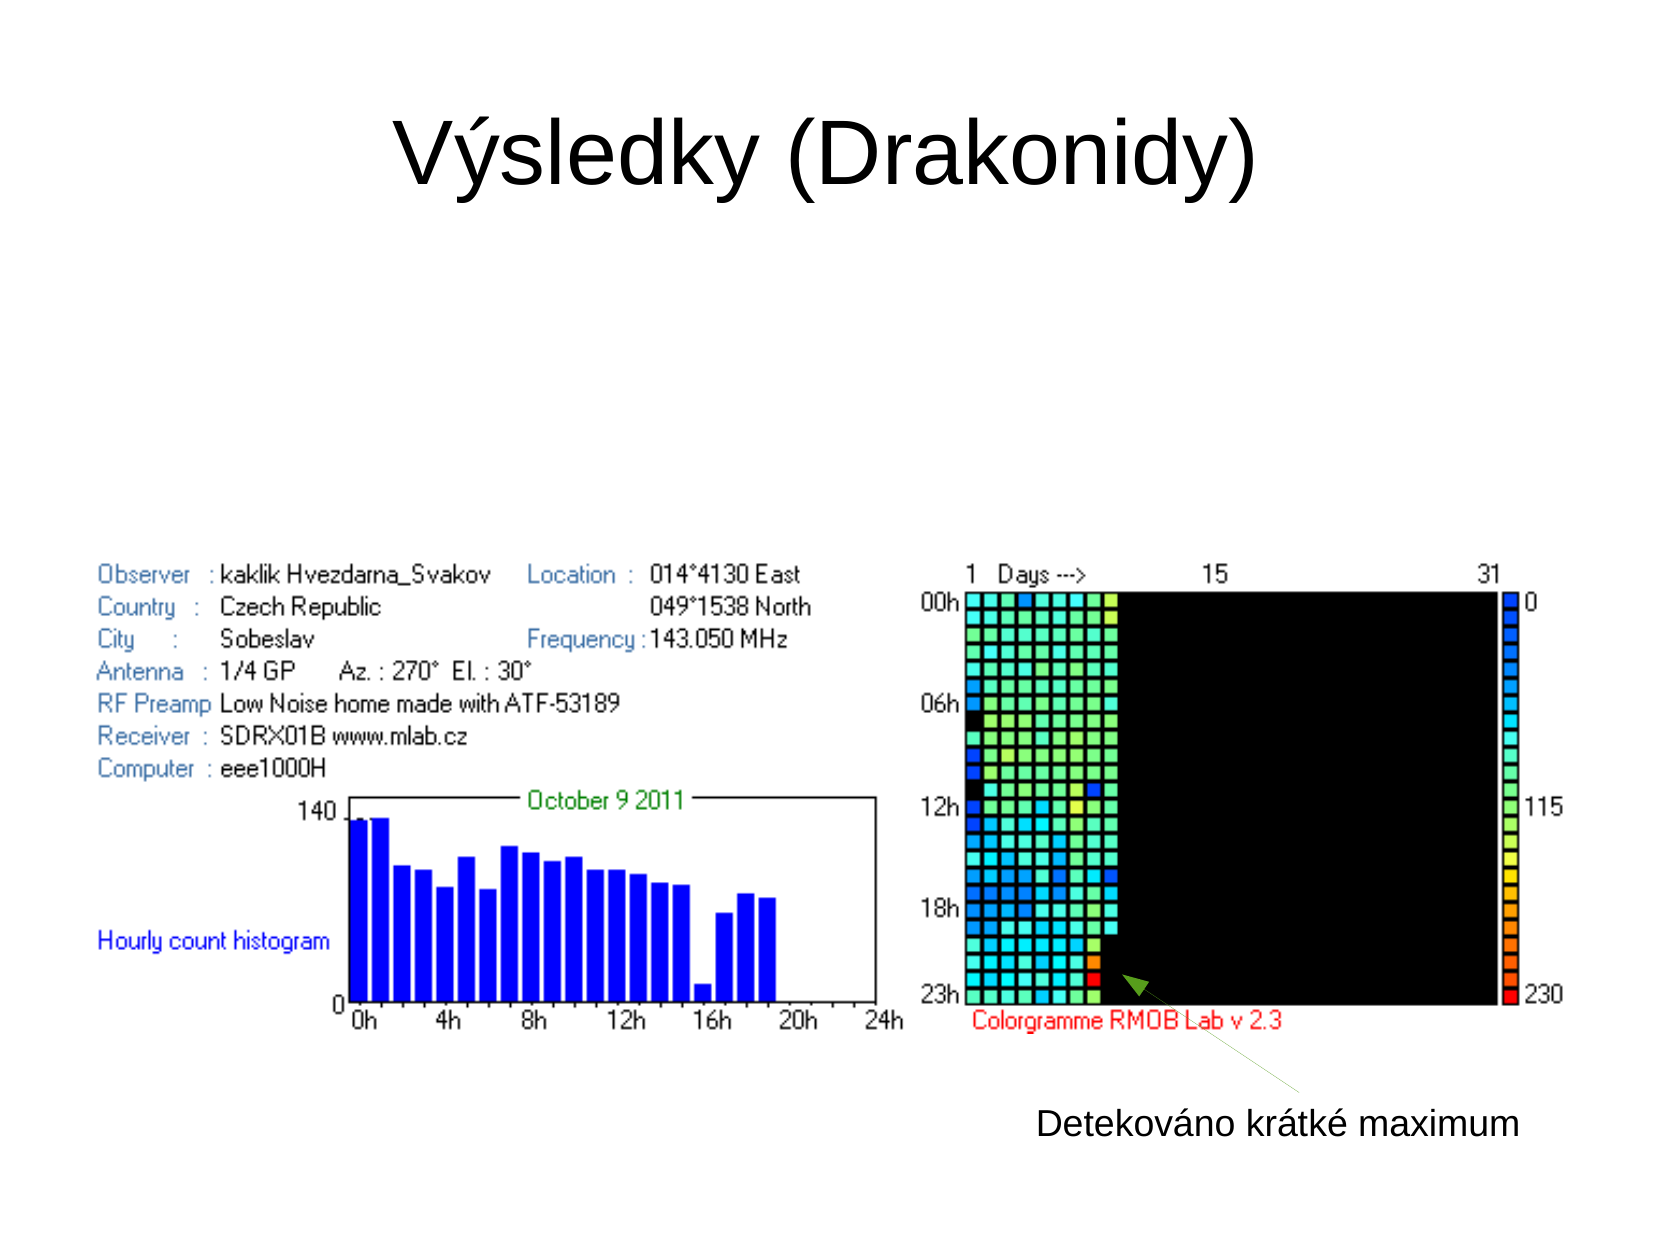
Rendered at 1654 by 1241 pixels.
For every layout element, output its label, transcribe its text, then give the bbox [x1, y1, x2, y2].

title Výsledky (Drakonidy) [82, 49, 1571, 257]
picture [91, 560, 1595, 1034]
text_box Detekováno krátké maximum [1021, 1094, 1536, 1152]
